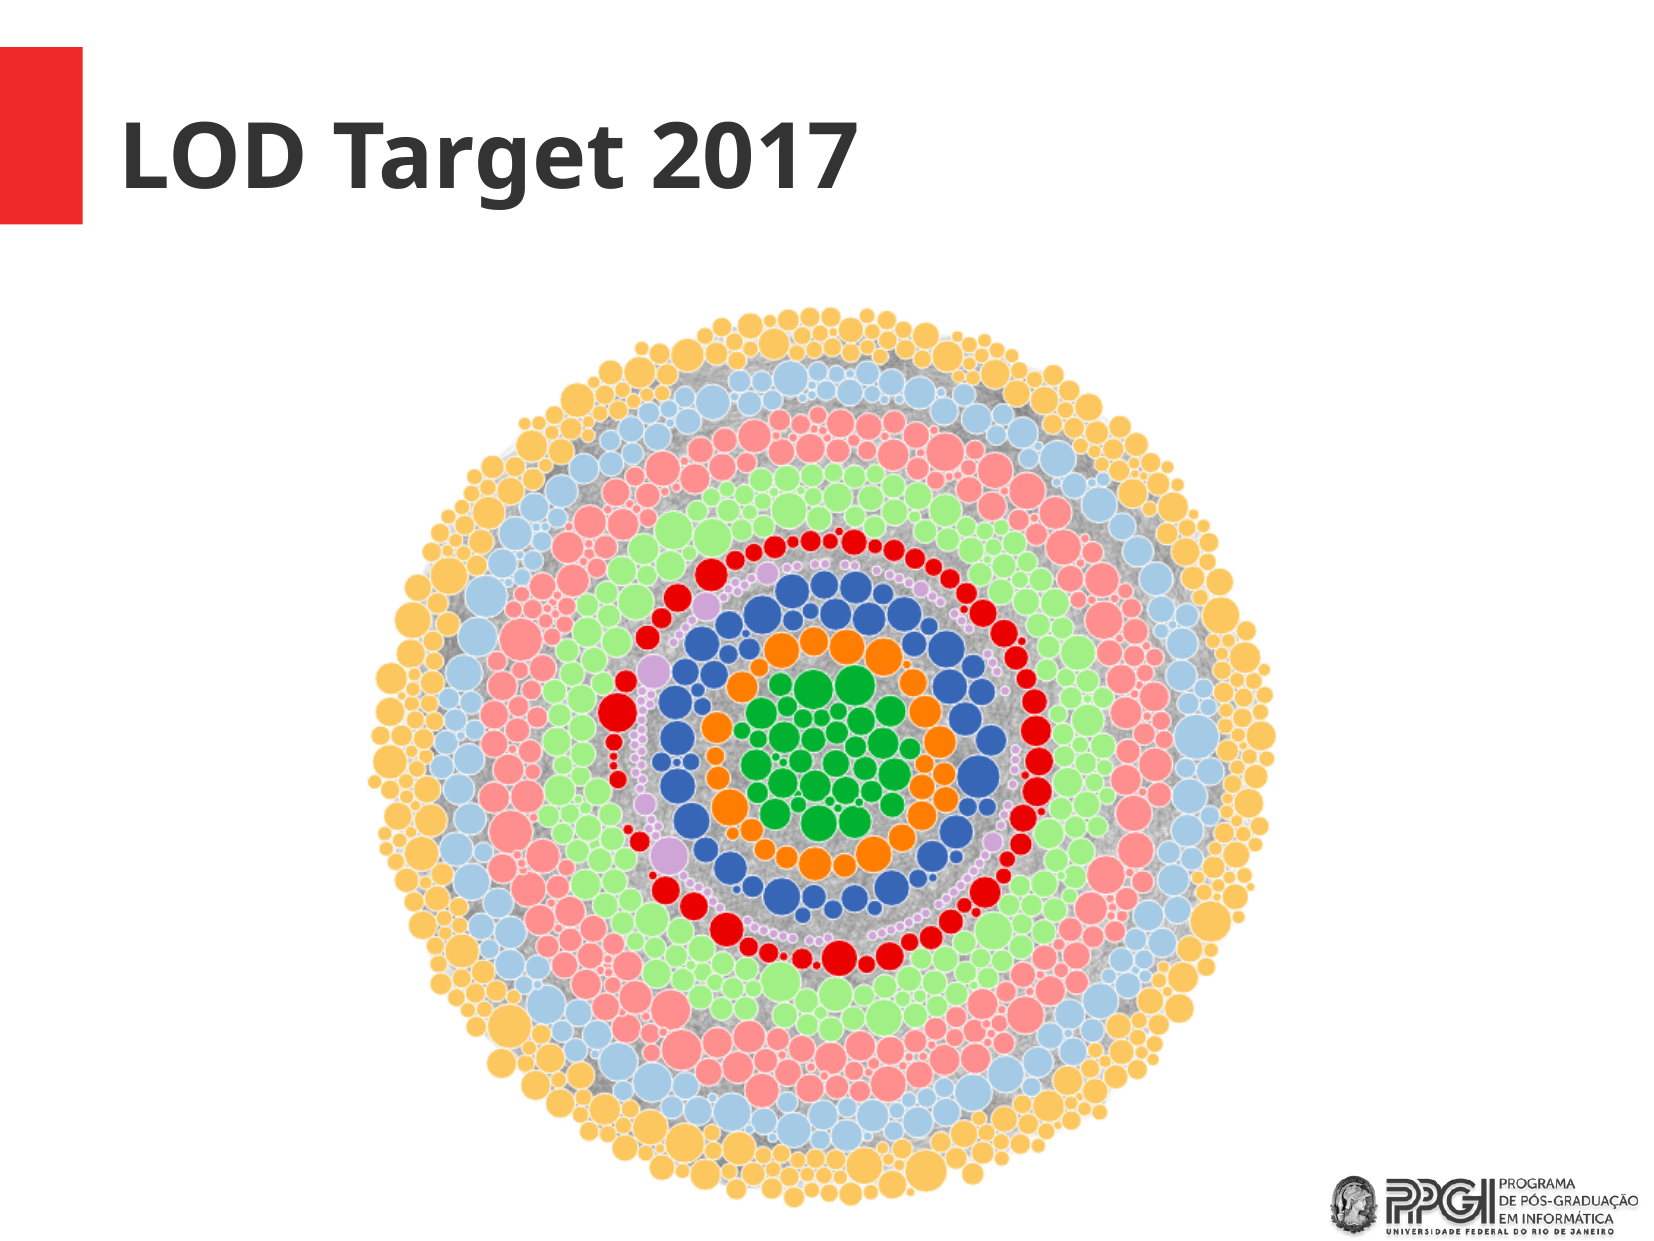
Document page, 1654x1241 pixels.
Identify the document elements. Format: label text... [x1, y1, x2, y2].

title LOD Target 2017 [118, 49, 1571, 257]
picture [339, 263, 1314, 1241]
